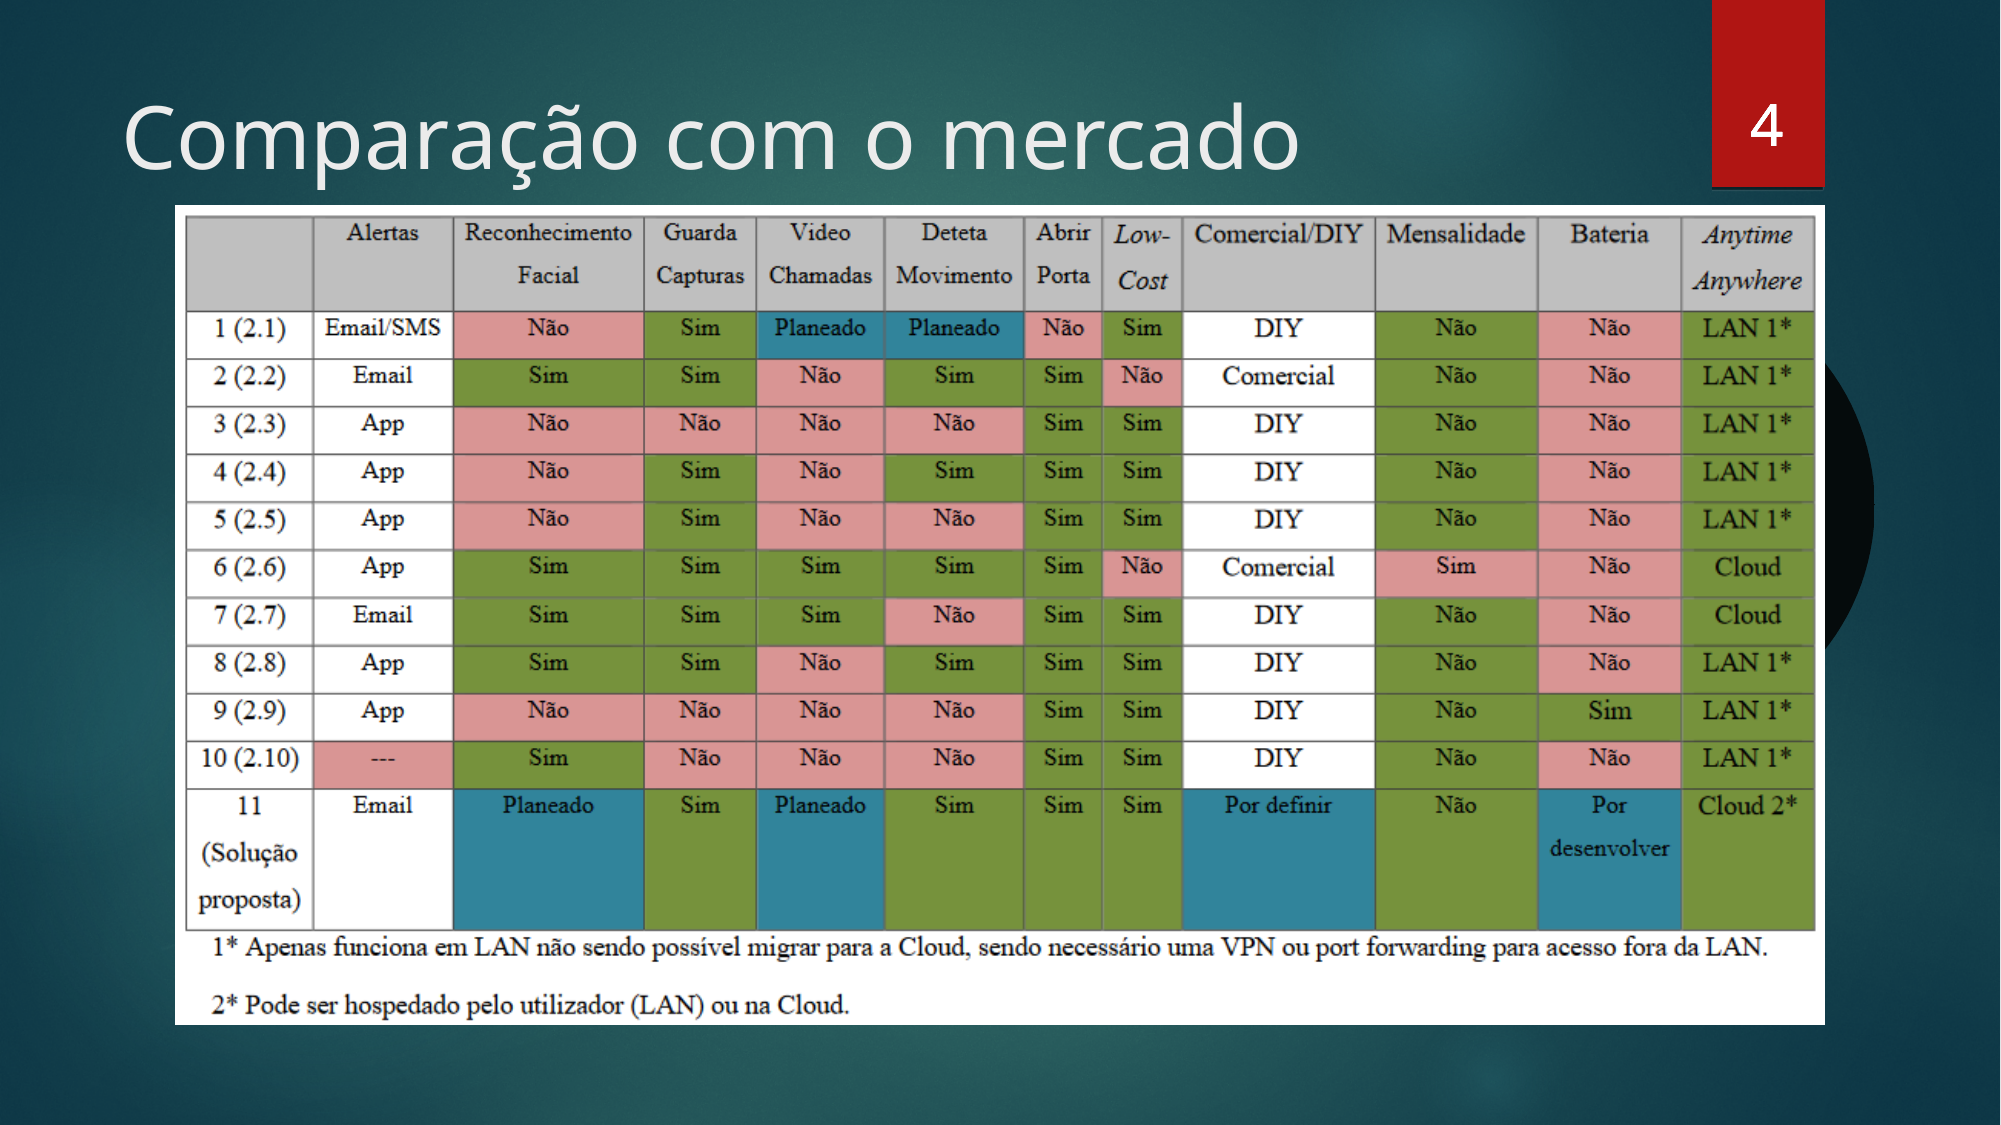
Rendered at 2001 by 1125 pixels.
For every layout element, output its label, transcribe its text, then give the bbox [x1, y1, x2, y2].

picture [175, 205, 1825, 1026]
text_box [1698, 48, 1836, 175]
title Comparação com o mercado [106, 74, 1649, 305]
